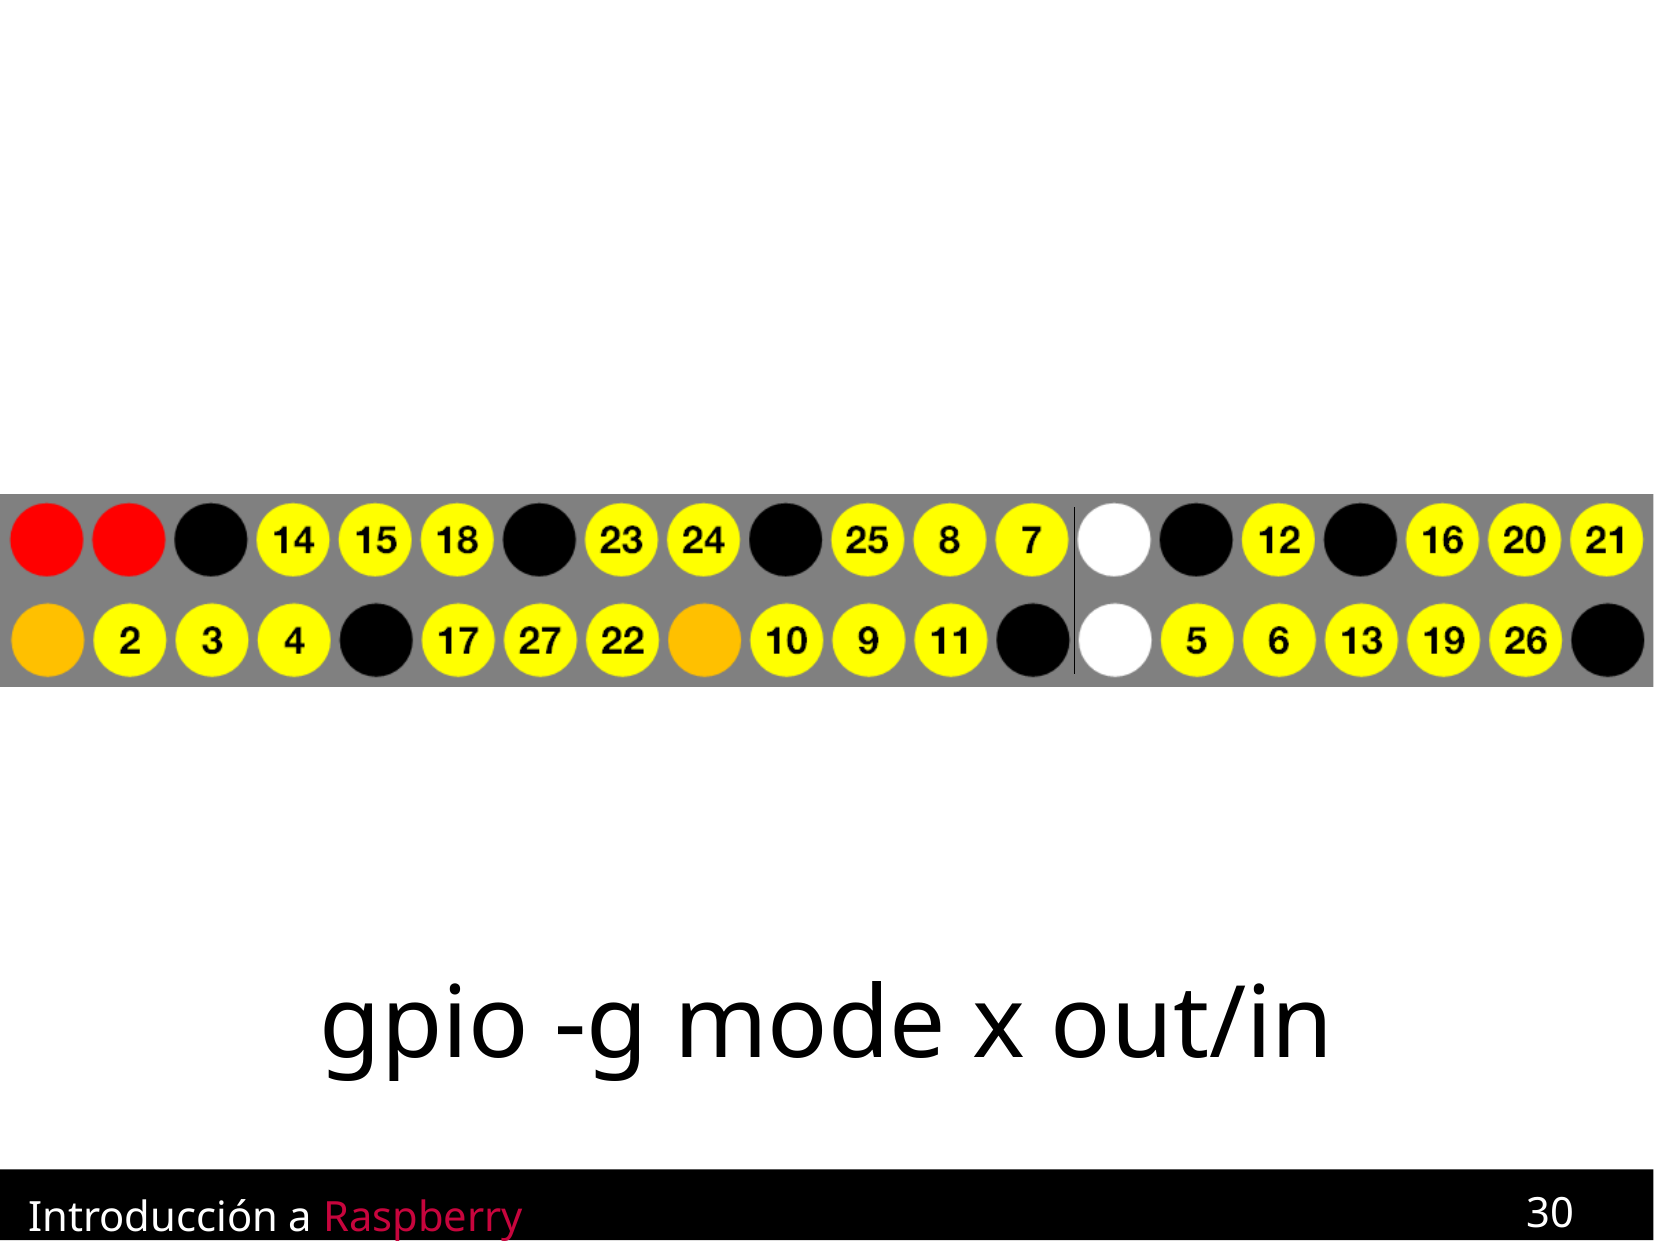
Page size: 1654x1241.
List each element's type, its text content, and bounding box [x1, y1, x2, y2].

text_box [0, 687, 1654, 1241]
title gpio -g mode x out/in [82, 915, 1572, 1123]
text_box <number> [1521, 1175, 1654, 1241]
text_box Introducción a Raspberry Pi [13, 1179, 556, 1241]
text_box [0, 0, 1654, 494]
picture [0, 494, 1654, 687]
